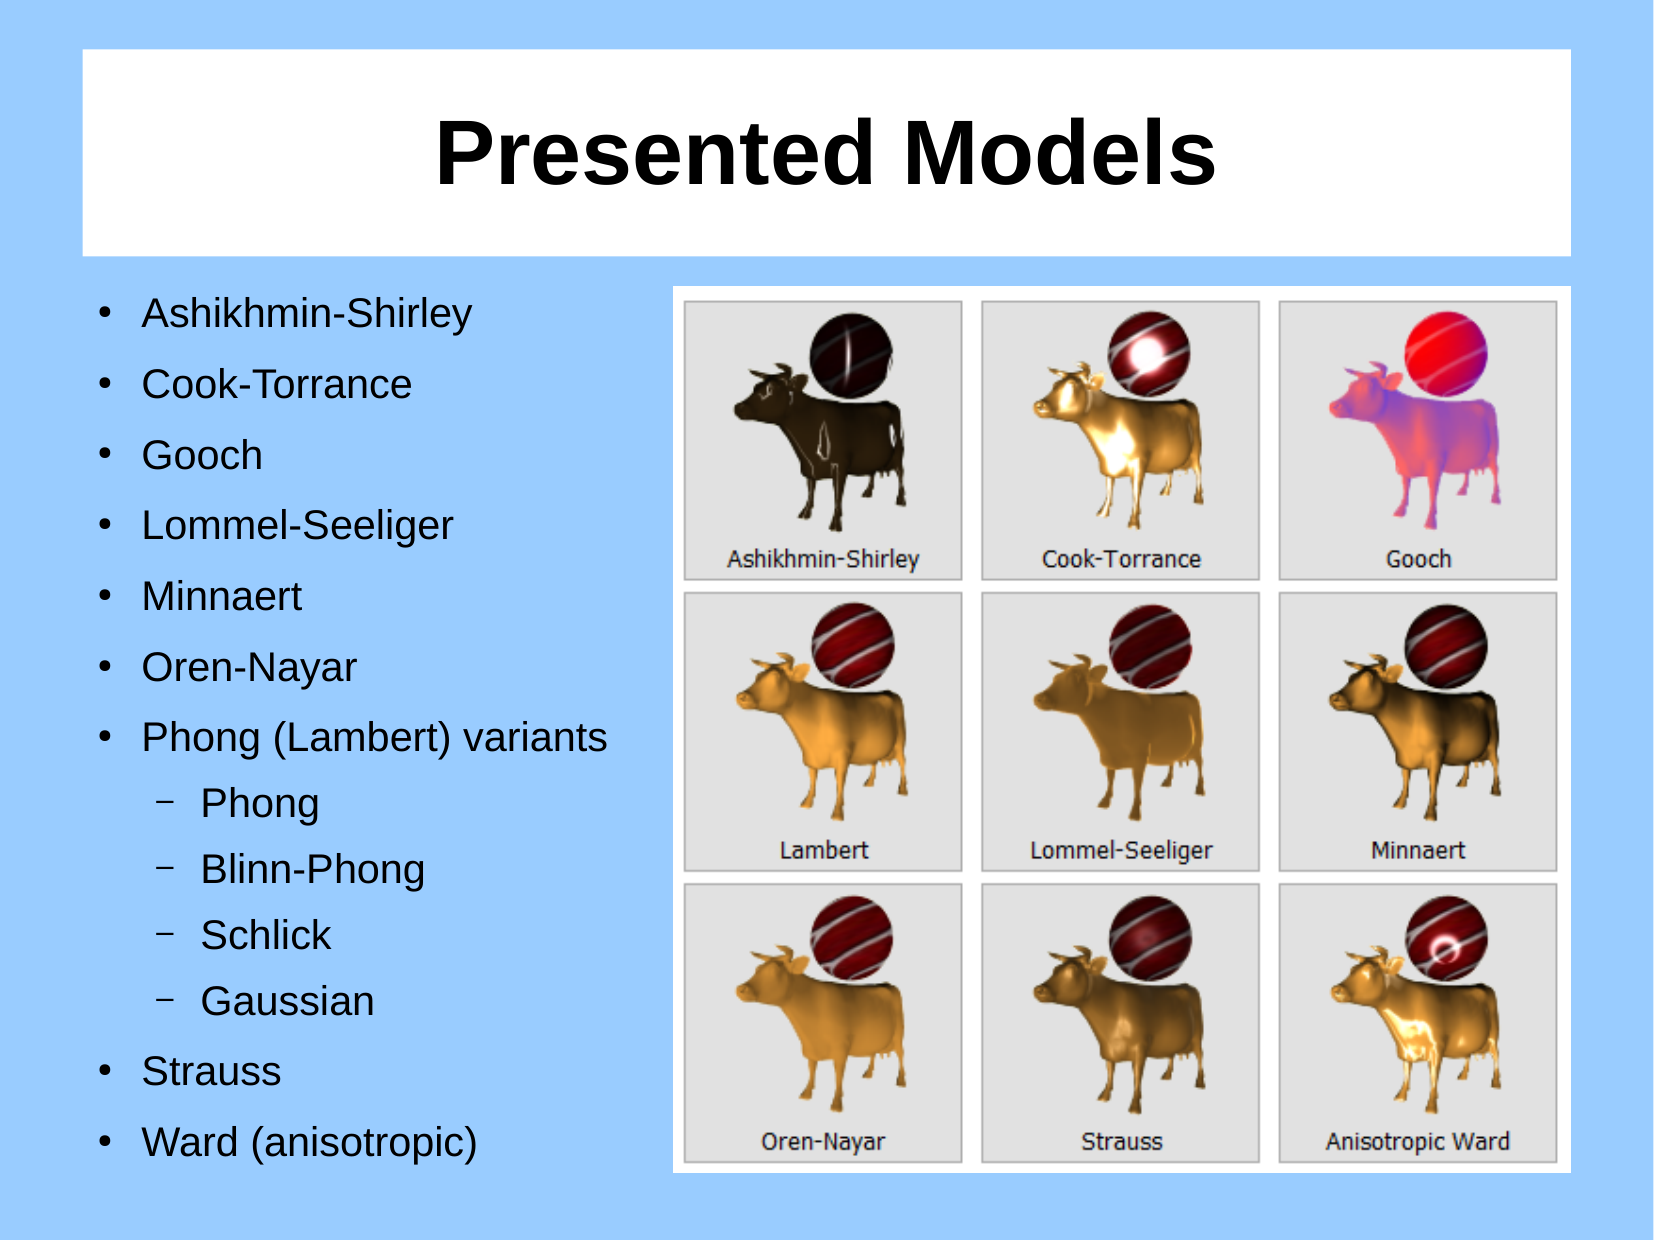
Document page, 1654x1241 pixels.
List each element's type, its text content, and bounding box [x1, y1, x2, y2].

title Presented Models [82, 49, 1571, 257]
picture [673, 286, 1571, 1173]
list Ashikhmin-Shirley Cook-Torrance Gooch Lommel-Seeliger Minnaert Oren-Nayar Phong (Lambert) variants Phong Blinn-Phong Schlick Gaussian Strauss Ward (anisotropic) [82, 290, 673, 1170]
